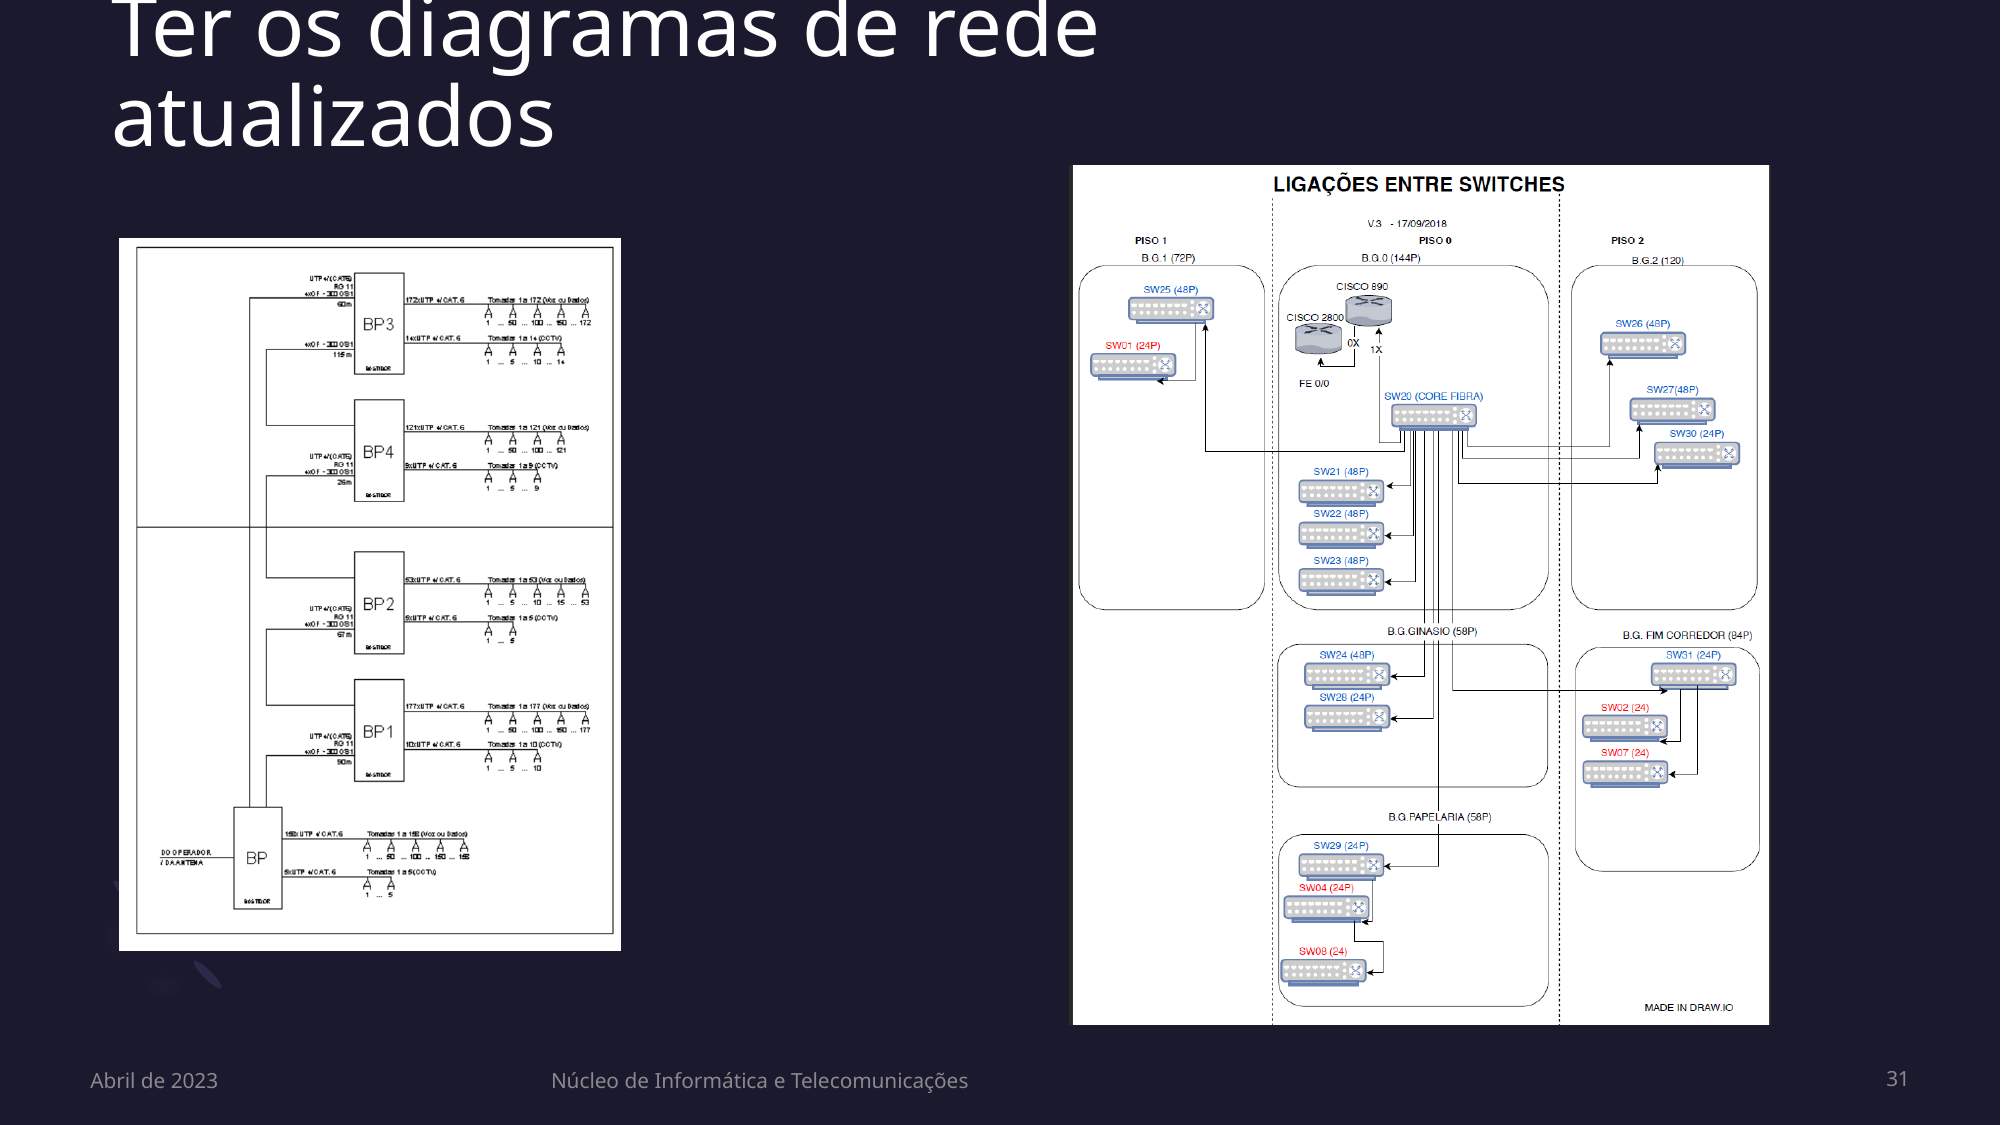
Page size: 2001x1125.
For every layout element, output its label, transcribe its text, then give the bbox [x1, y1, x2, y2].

footer Núcleo de Informática e Telecomunicações [551, 1067, 1598, 1093]
picture [1069, 165, 1771, 1025]
text_box Ter os diagramas de rede atualizados [110, 38, 1506, 165]
picture [119, 238, 621, 951]
slide_number <número> [1632, 1067, 1910, 1093]
slide_number Abril de 2023 [90, 1067, 522, 1093]
